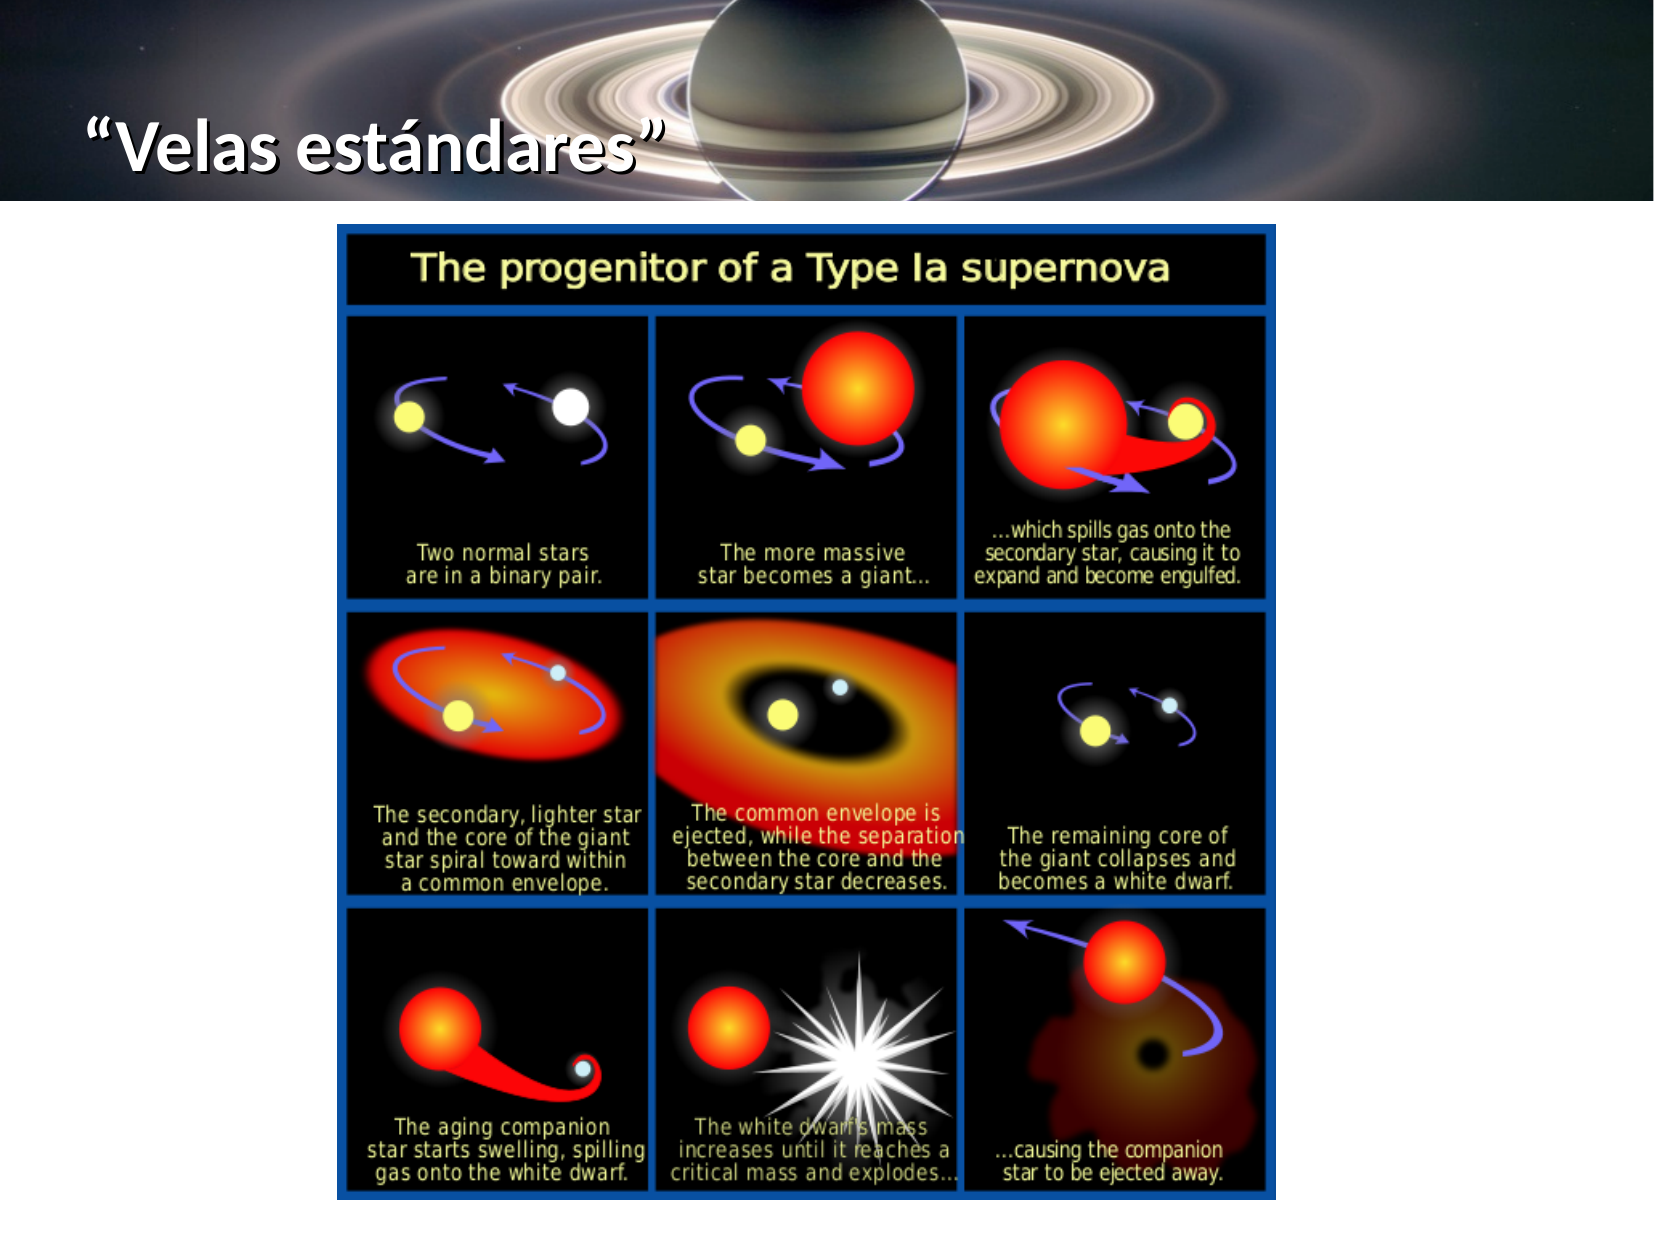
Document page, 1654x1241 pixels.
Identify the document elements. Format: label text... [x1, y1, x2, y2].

picture [337, 224, 1276, 1201]
picture [0, 0, 1654, 201]
title “Velas estándares” [82, 49, 1571, 257]
